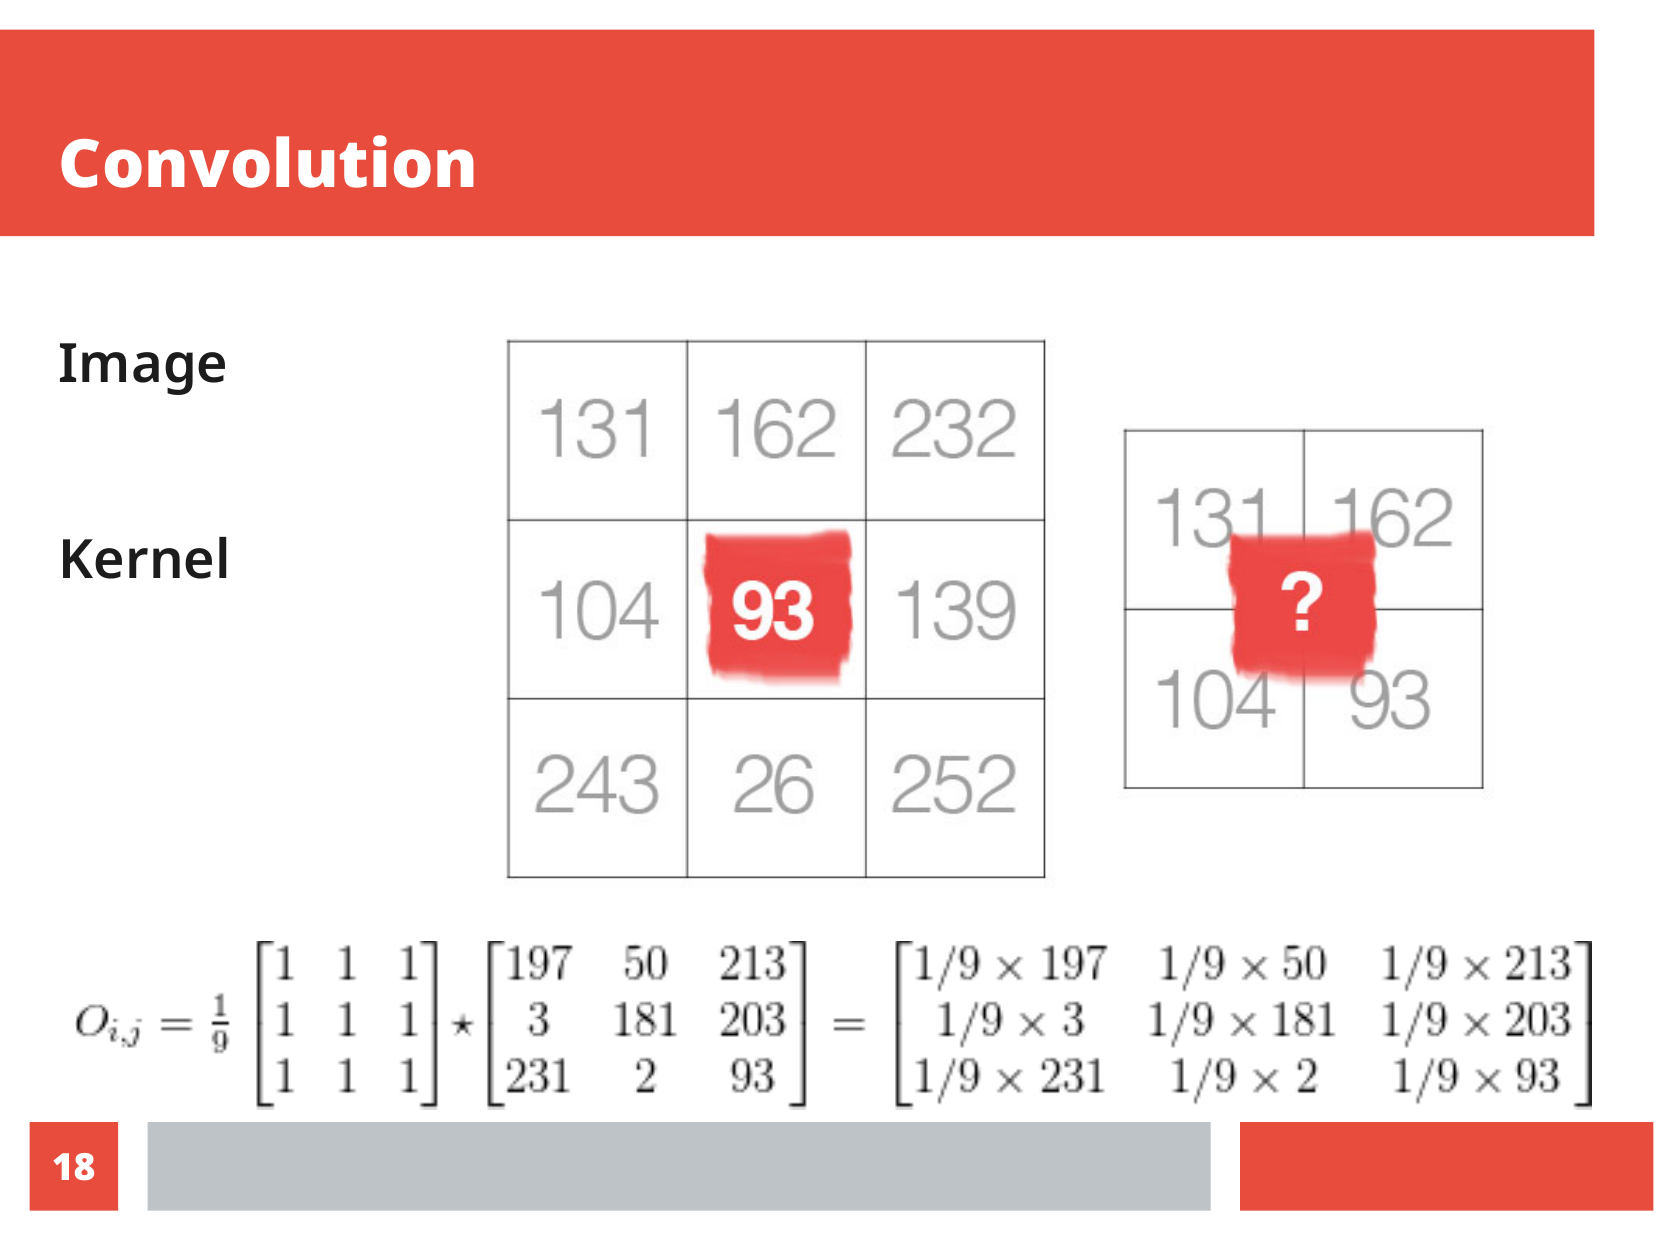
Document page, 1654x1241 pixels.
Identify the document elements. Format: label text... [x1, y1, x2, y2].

title Convolution [59, 59, 1595, 207]
list Image Kernel [59, 324, 1565, 1093]
picture [493, 324, 1501, 894]
picture [75, 941, 1592, 1111]
